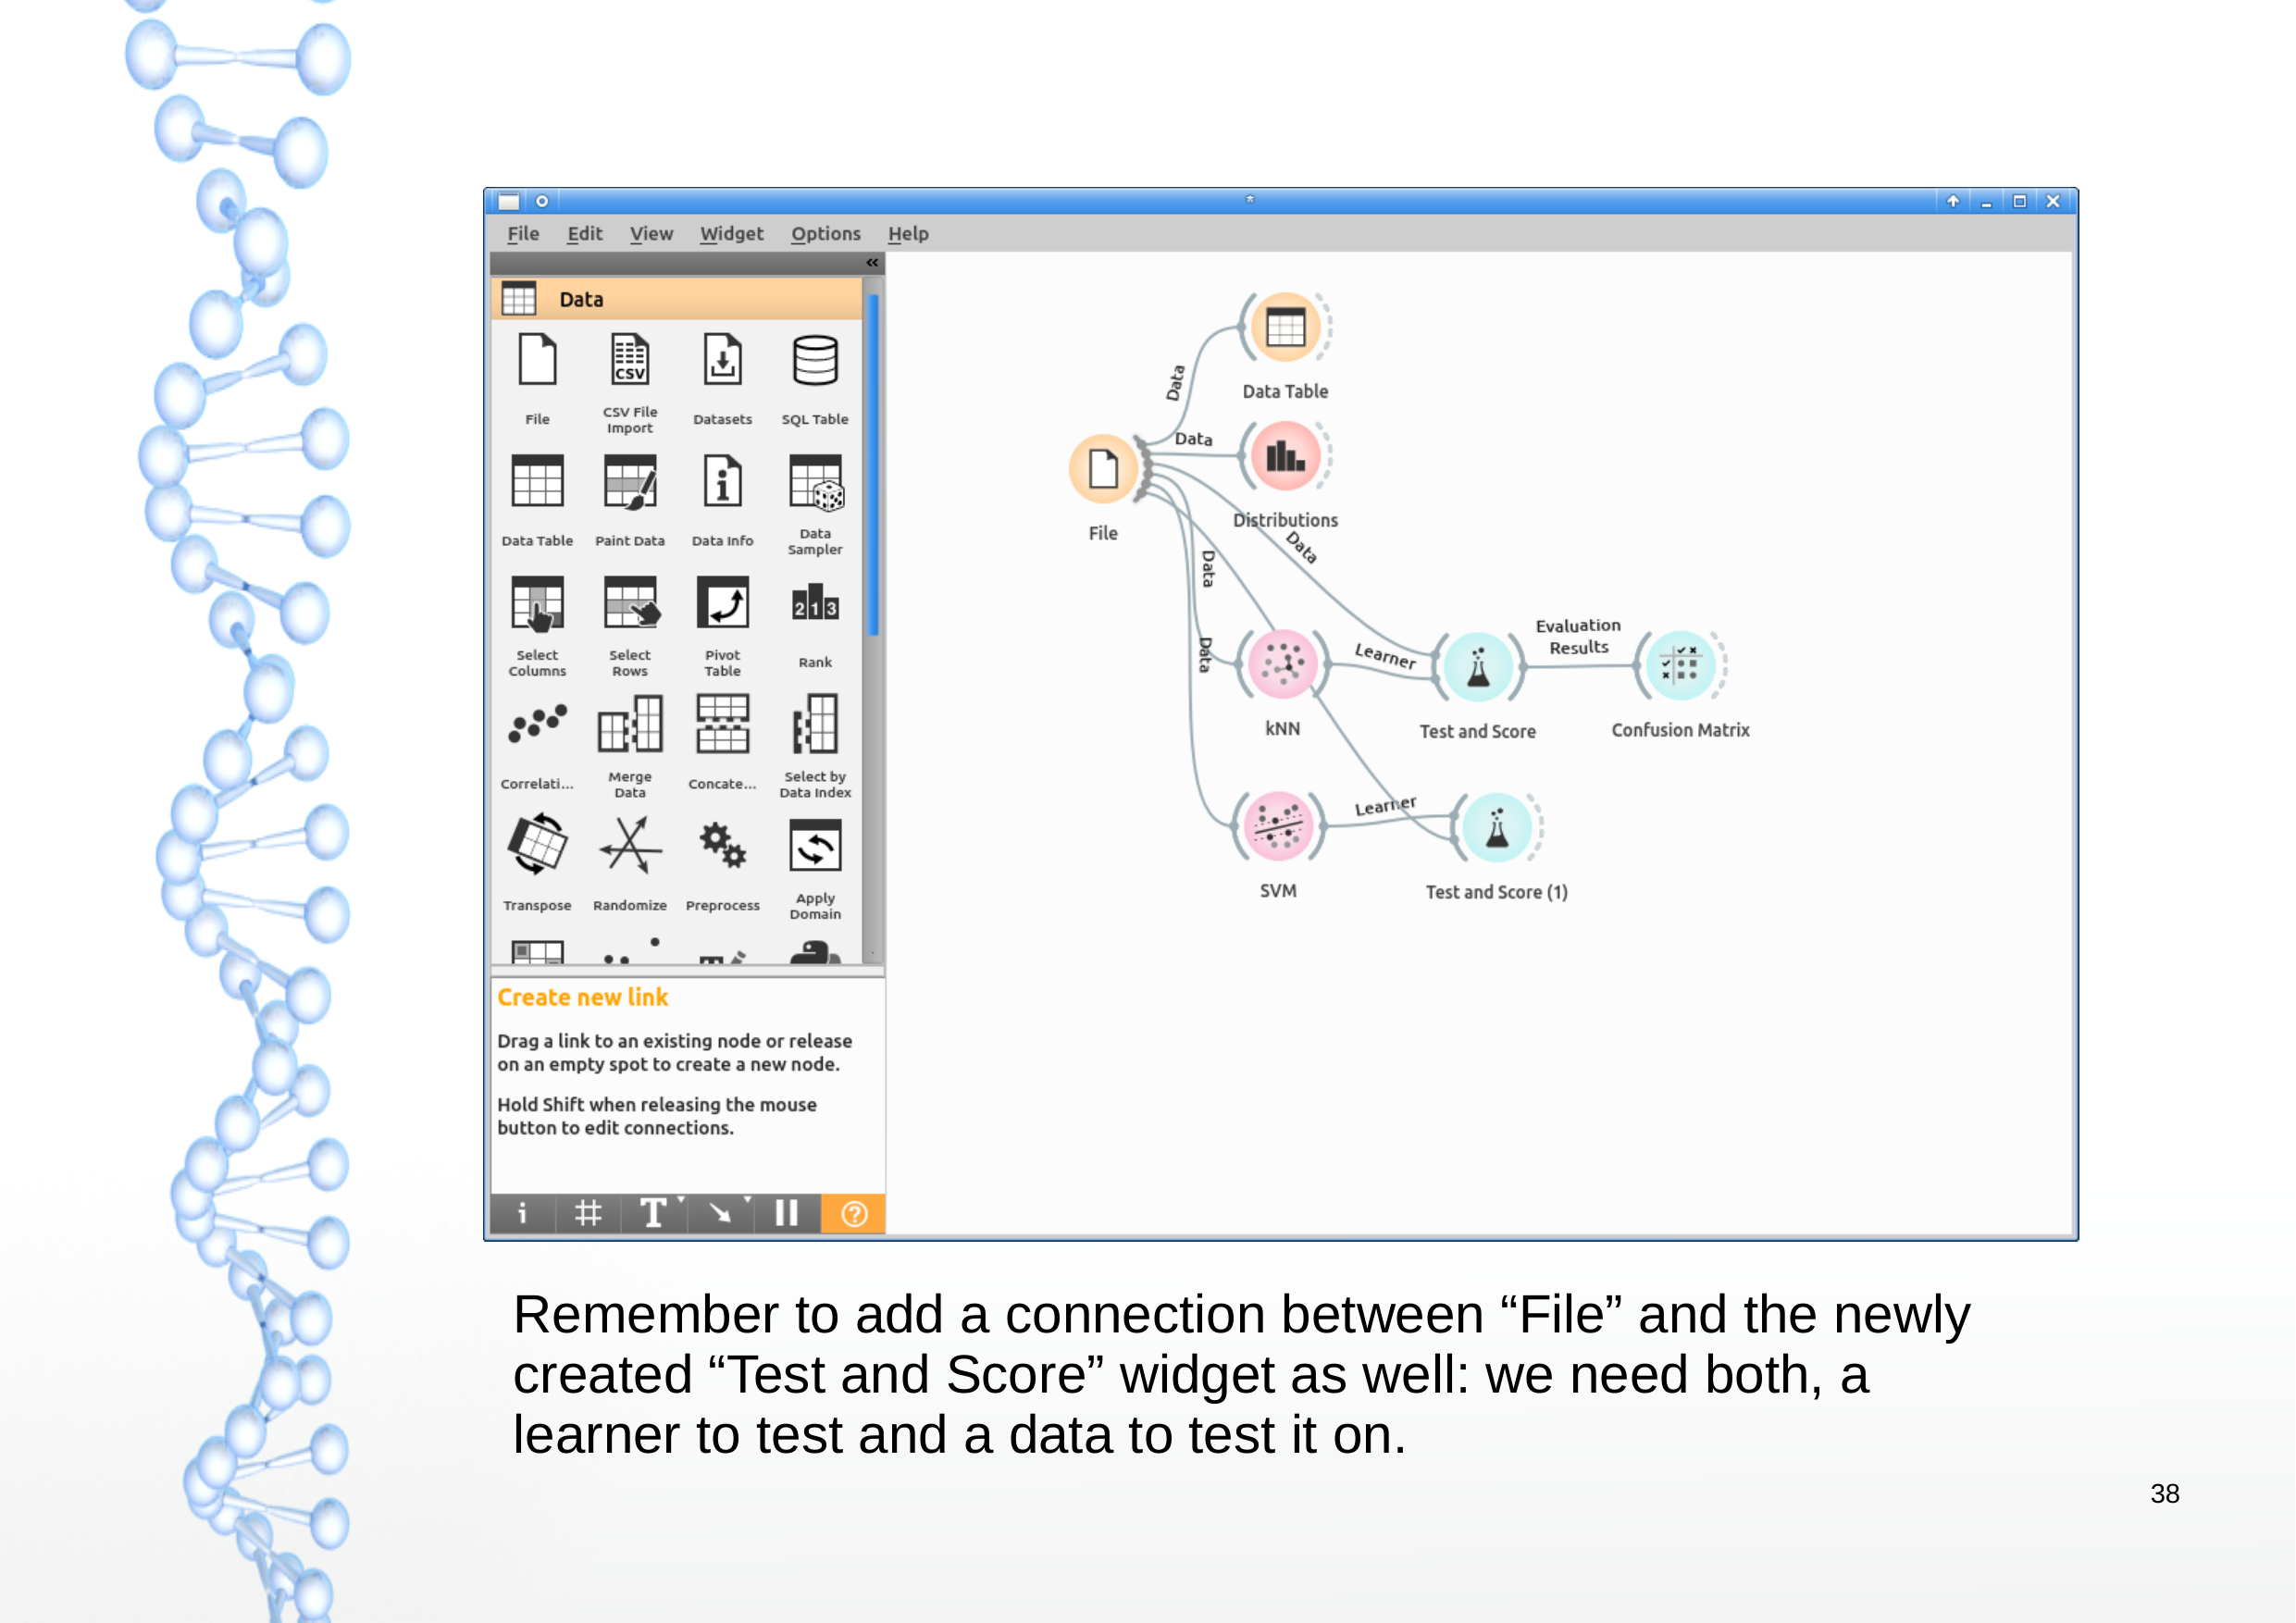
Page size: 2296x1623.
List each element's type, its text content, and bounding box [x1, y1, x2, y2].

picture [0, 0, 2296, 1623]
text_box Remember to add a connection between “File” and the newly created “Test and Score” widget as well: we need both, a learner to test and a data to test it on. [500, 1277, 2069, 1471]
